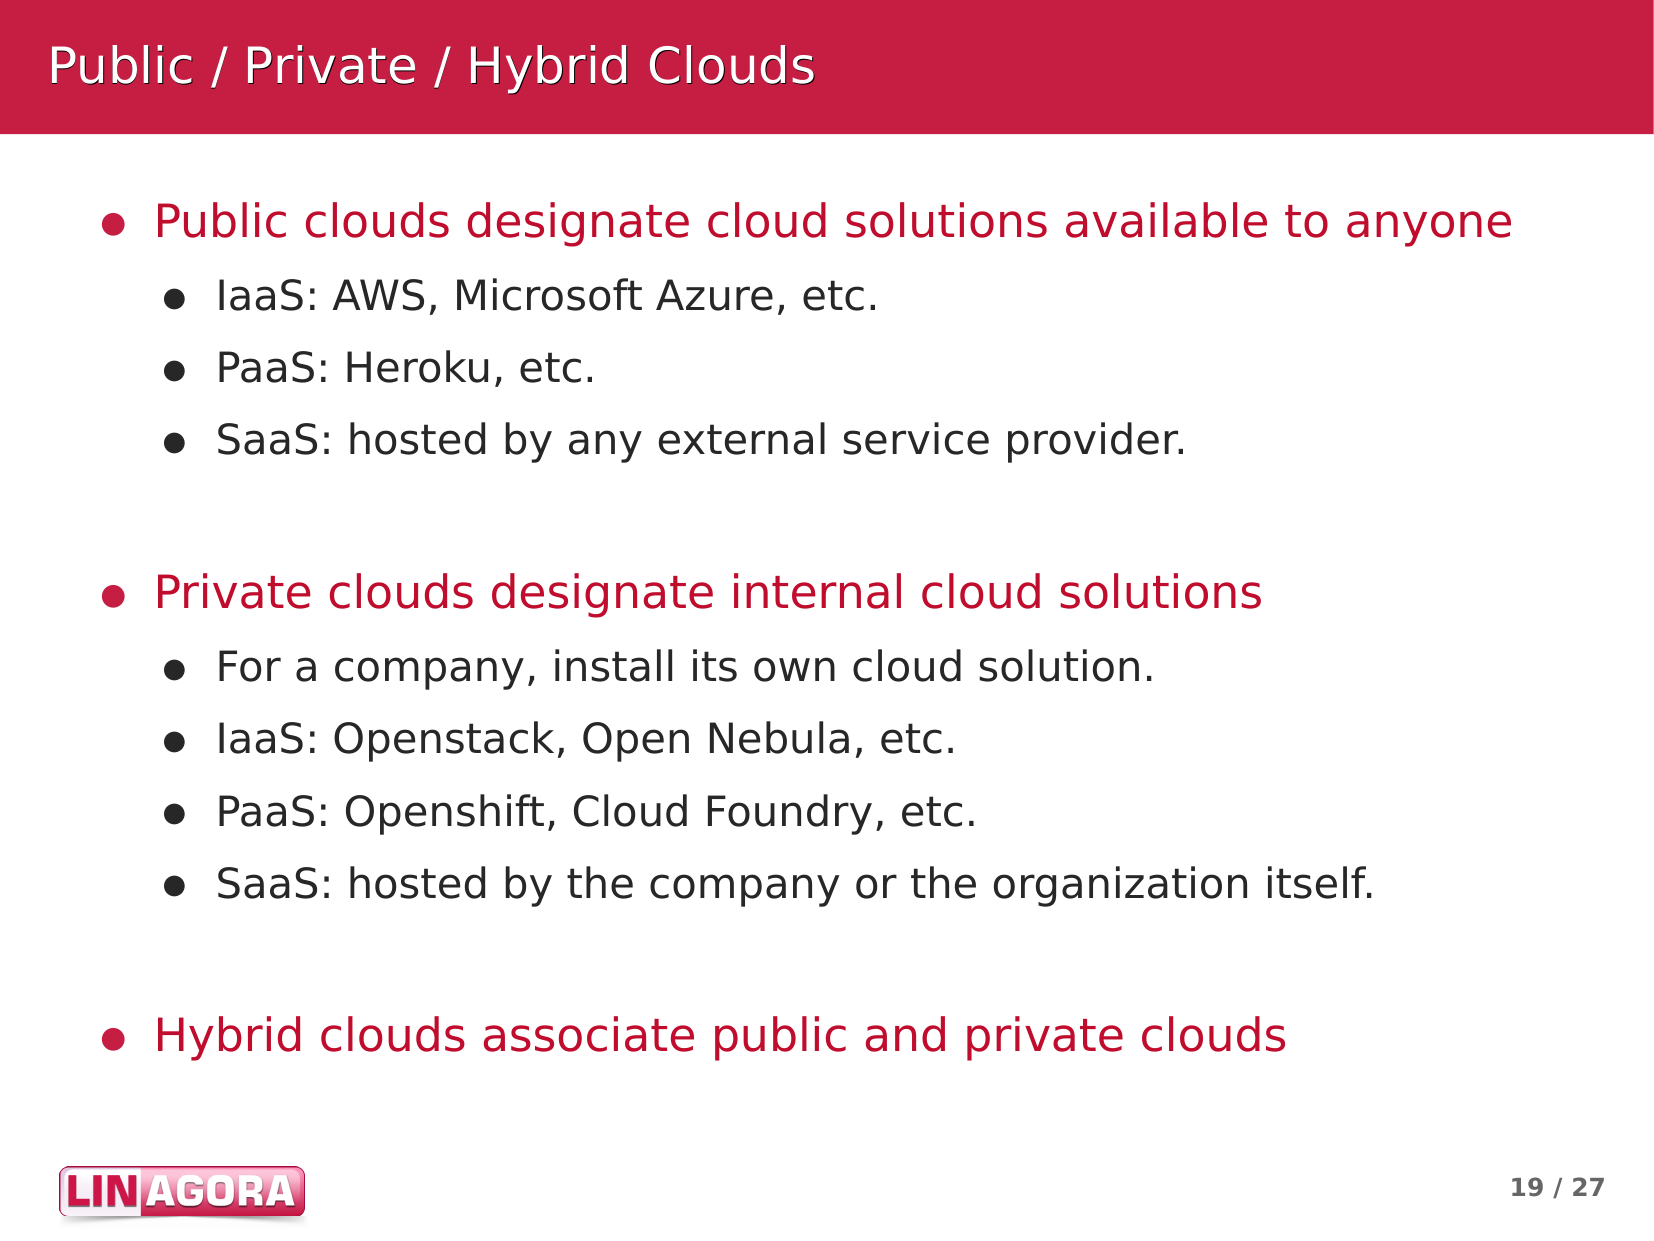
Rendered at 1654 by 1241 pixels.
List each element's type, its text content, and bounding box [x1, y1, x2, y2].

list Public clouds designate cloud solutions available to anyone IaaS: AWS, Microsoft Azure, etc. PaaS: Heroku, etc. SaaS: hosted by any external service provider. Private clouds designate internal cloud solutions For a company, install its own cloud solution. IaaS: Openstack, Open Nebula, etc. PaaS: Openshift, Cloud Foundry, etc. SaaS: hosted by the company or the organization itself. Hybrid clouds associate public and private clouds [82, 194, 1630, 1123]
picture [59, 1166, 308, 1229]
title Public / Private / Hybrid Clouds [47, 7, 1624, 126]
